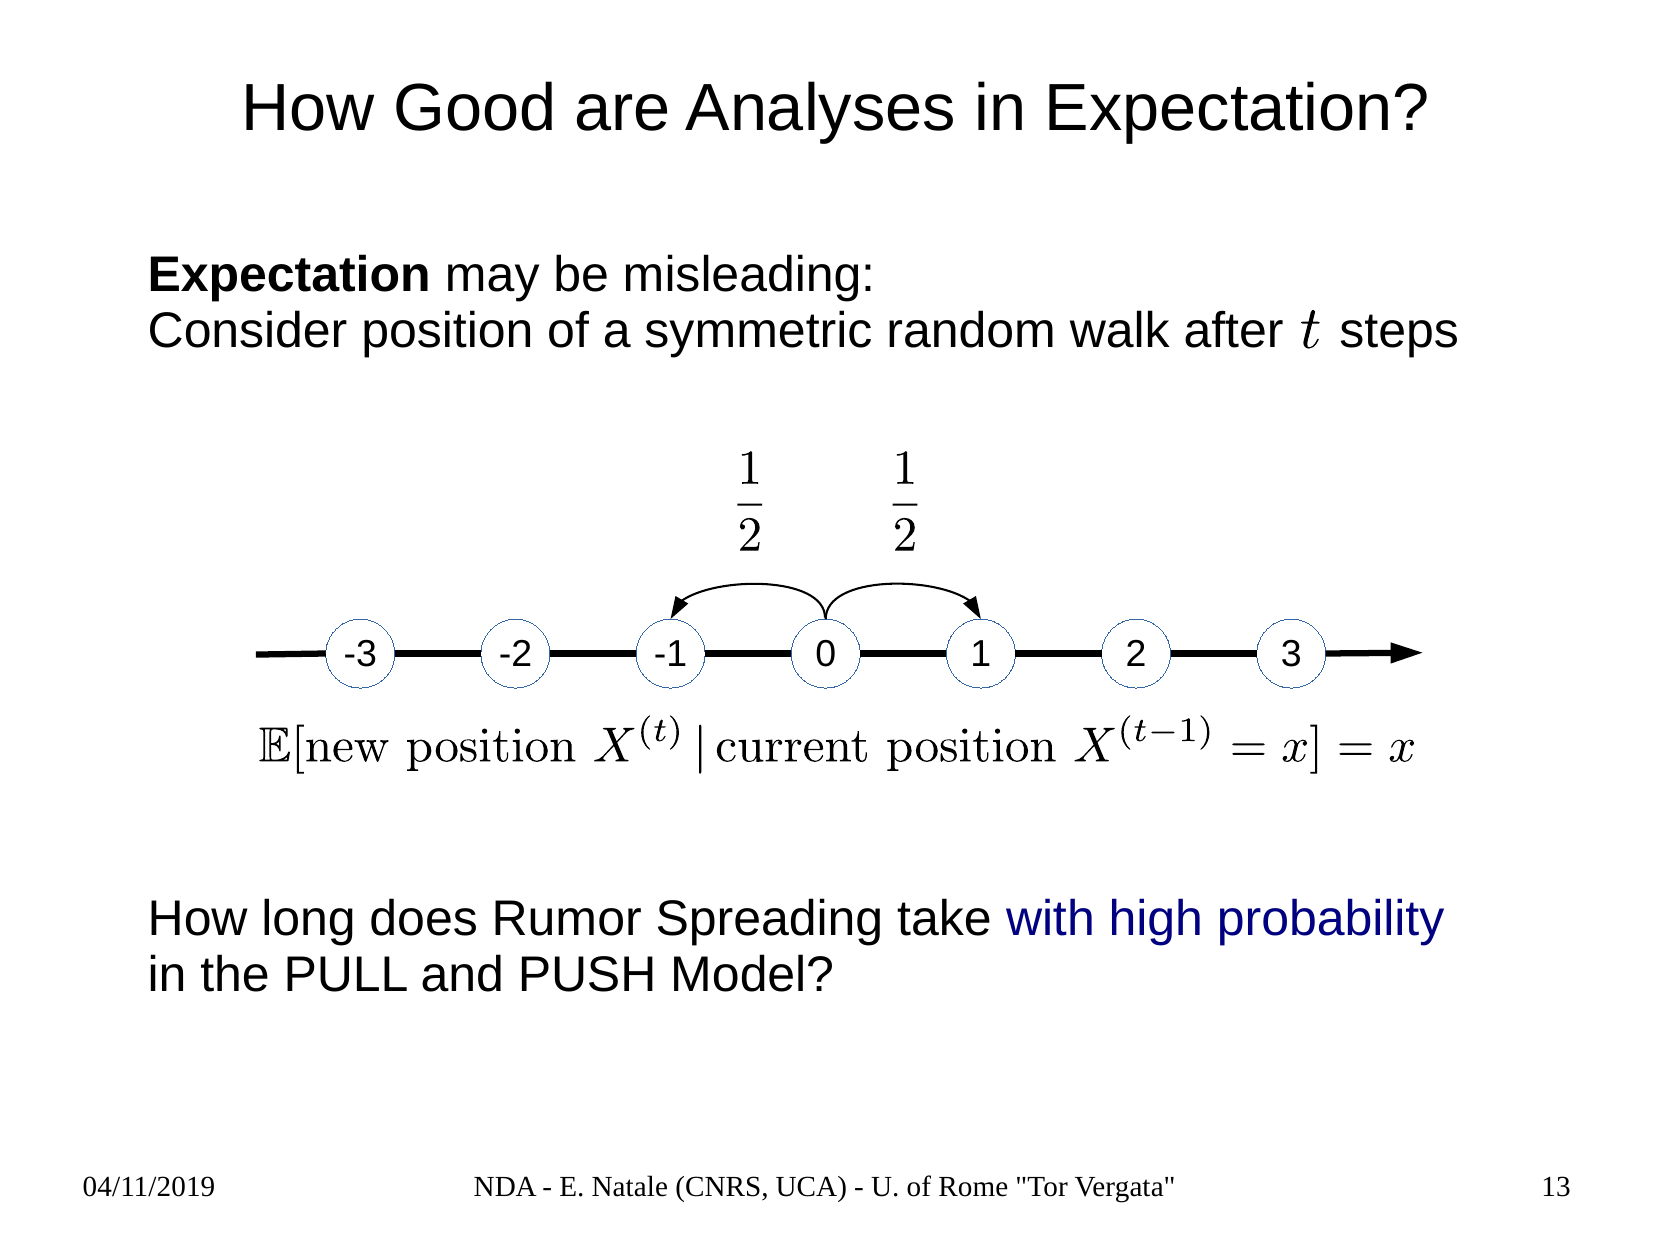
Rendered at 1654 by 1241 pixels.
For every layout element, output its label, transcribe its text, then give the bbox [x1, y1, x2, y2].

text_box 2 [1101, 619, 1171, 689]
text_box 3 [1256, 619, 1326, 689]
text_box -3 [325, 619, 395, 689]
text_box -1 [636, 619, 705, 689]
text_box 0 [791, 619, 861, 689]
text_box [259, 715, 1415, 774]
text_box -2 [481, 619, 550, 689]
title Expectation may be misleading: Consider position of a symmetric random walk after steps [147, 237, 1494, 368]
text_box [1300, 309, 1320, 349]
text_box 1 [946, 619, 1016, 689]
text_box [892, 451, 918, 551]
title How long does Rumor Spreading take with high probability in the PULL and PUSH Model? [147, 880, 1494, 1011]
text_box [737, 451, 763, 551]
title How Good are Analyses in Expectation? [82, 32, 1571, 182]
